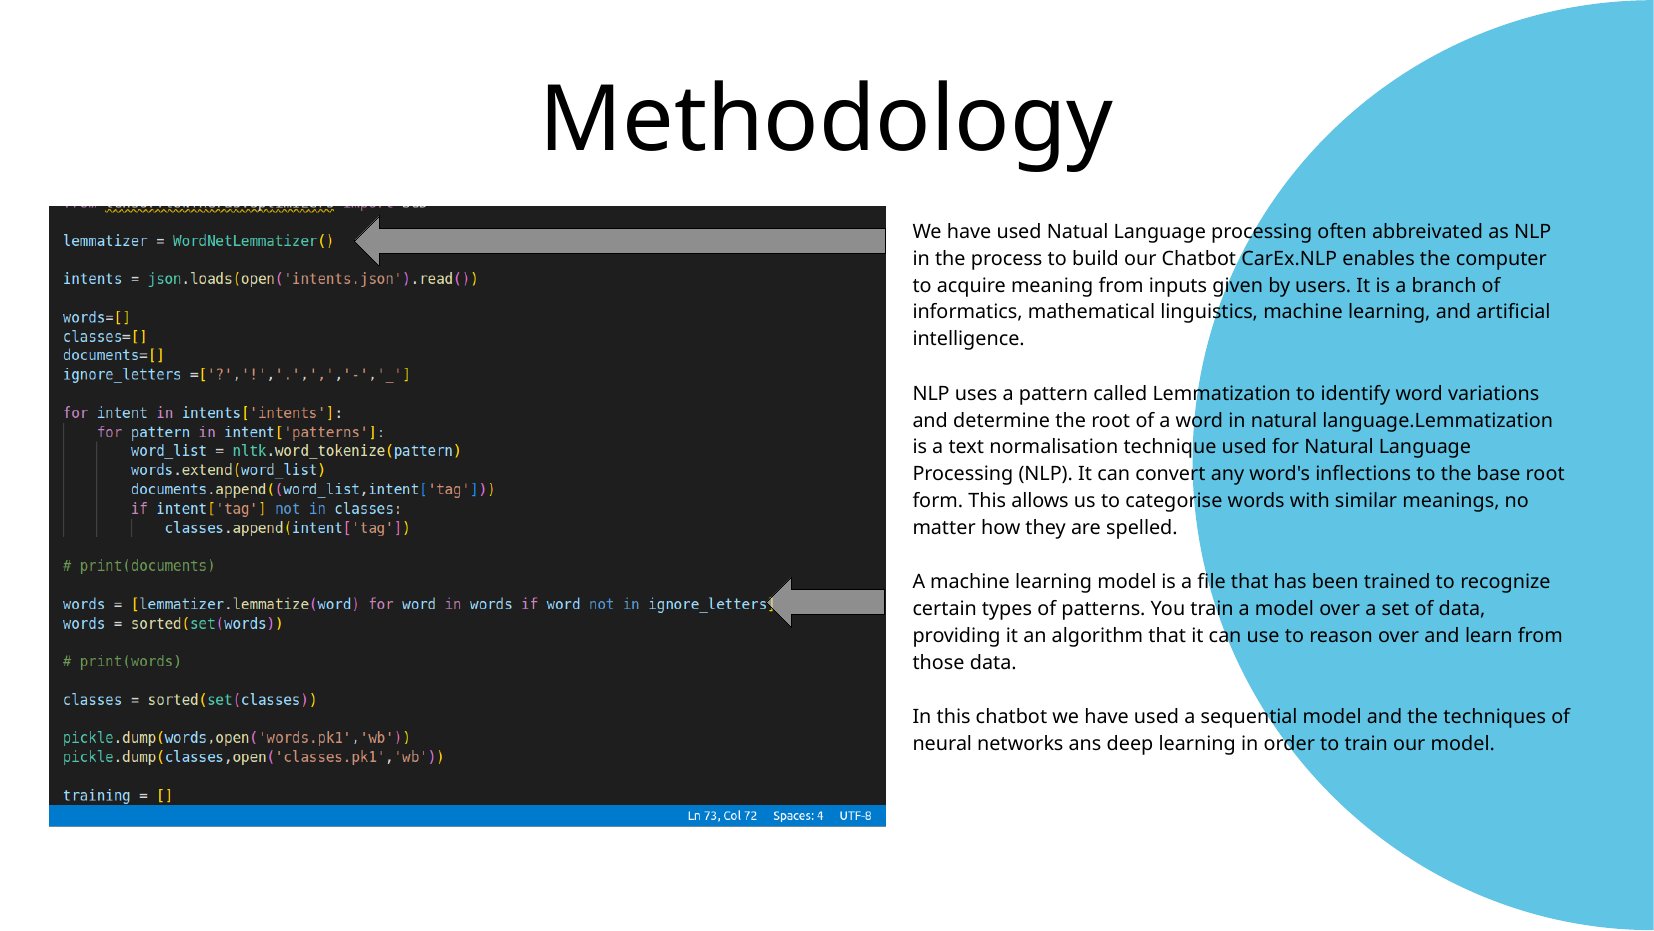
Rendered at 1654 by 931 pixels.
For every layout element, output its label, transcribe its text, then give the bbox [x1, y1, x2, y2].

picture [49, 206, 886, 827]
list We have used Natual Language processing often abbreivated as NLP in the process to build our Chatbot CarEx.NLP enables the computer to acquire meaning from inputs given by users. It is a branch of informatics, mathematical linguistics, machine learning, and artificial intelligence. NLP uses a pattern called Lemmatization to identify word variations and determine the root of a word in natural language.Lemmatization is a text normalisation technique used for Natural Language Processing (NLP). It can convert any word's inflections to the base root form. This allows us to categorise words with similar meanings, no matter how they are spelled. A machine learning model is a file that has been trained to recognize certain types of patterns. You train a model over a set of data, providing it an algorithm that it can use to reason over and learn from those data. In this chatbot we have used a sequential model and the techniques of neural networks ans deep learning in order to train our model. [886, 217, 1572, 758]
title Methodology [82, 37, 1571, 193]
text_box [354, 215, 886, 266]
text_box [766, 577, 885, 628]
